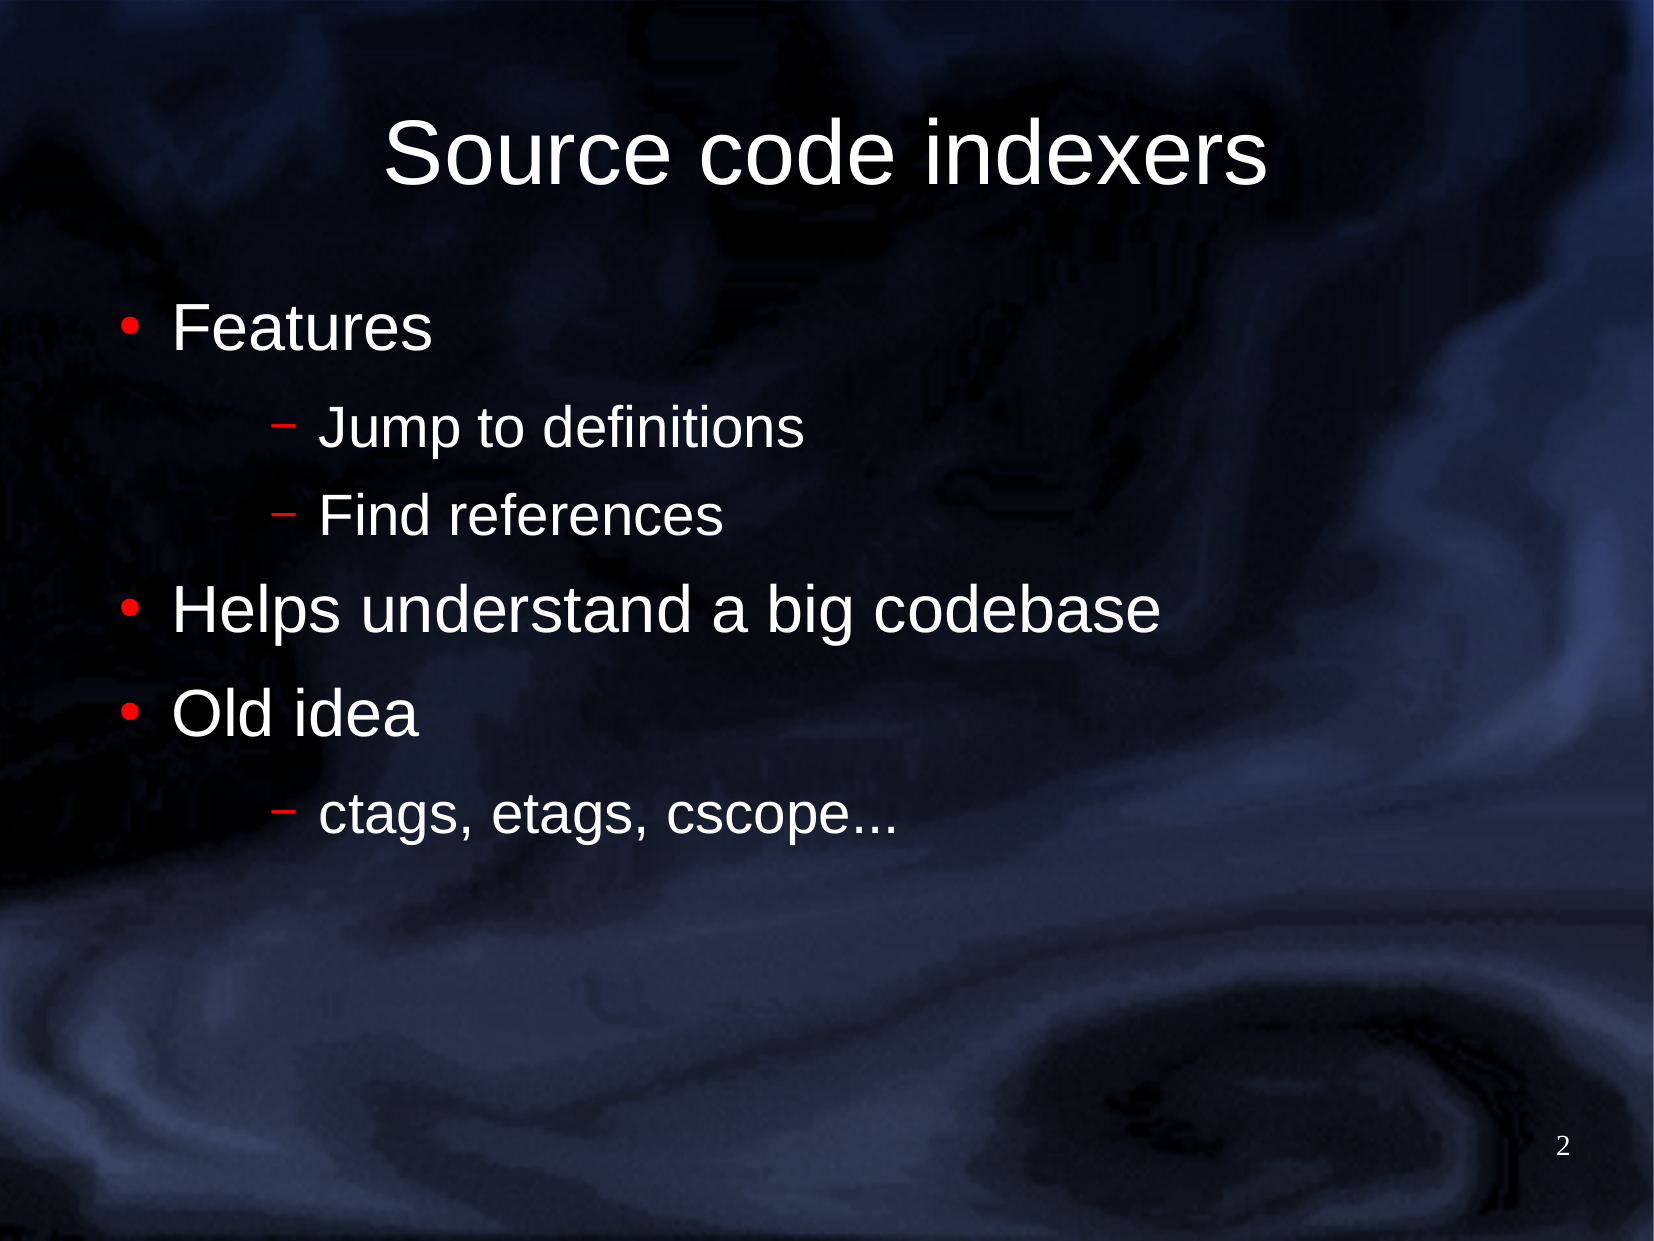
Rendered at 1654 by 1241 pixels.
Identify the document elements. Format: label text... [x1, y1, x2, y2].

picture [0, 0, 1654, 1241]
title Source code indexers [82, 49, 1571, 257]
list Features Jump to definitions Find references Helps understand a big codebase Old idea ctags, etags, cscope... [82, 290, 1571, 1010]
